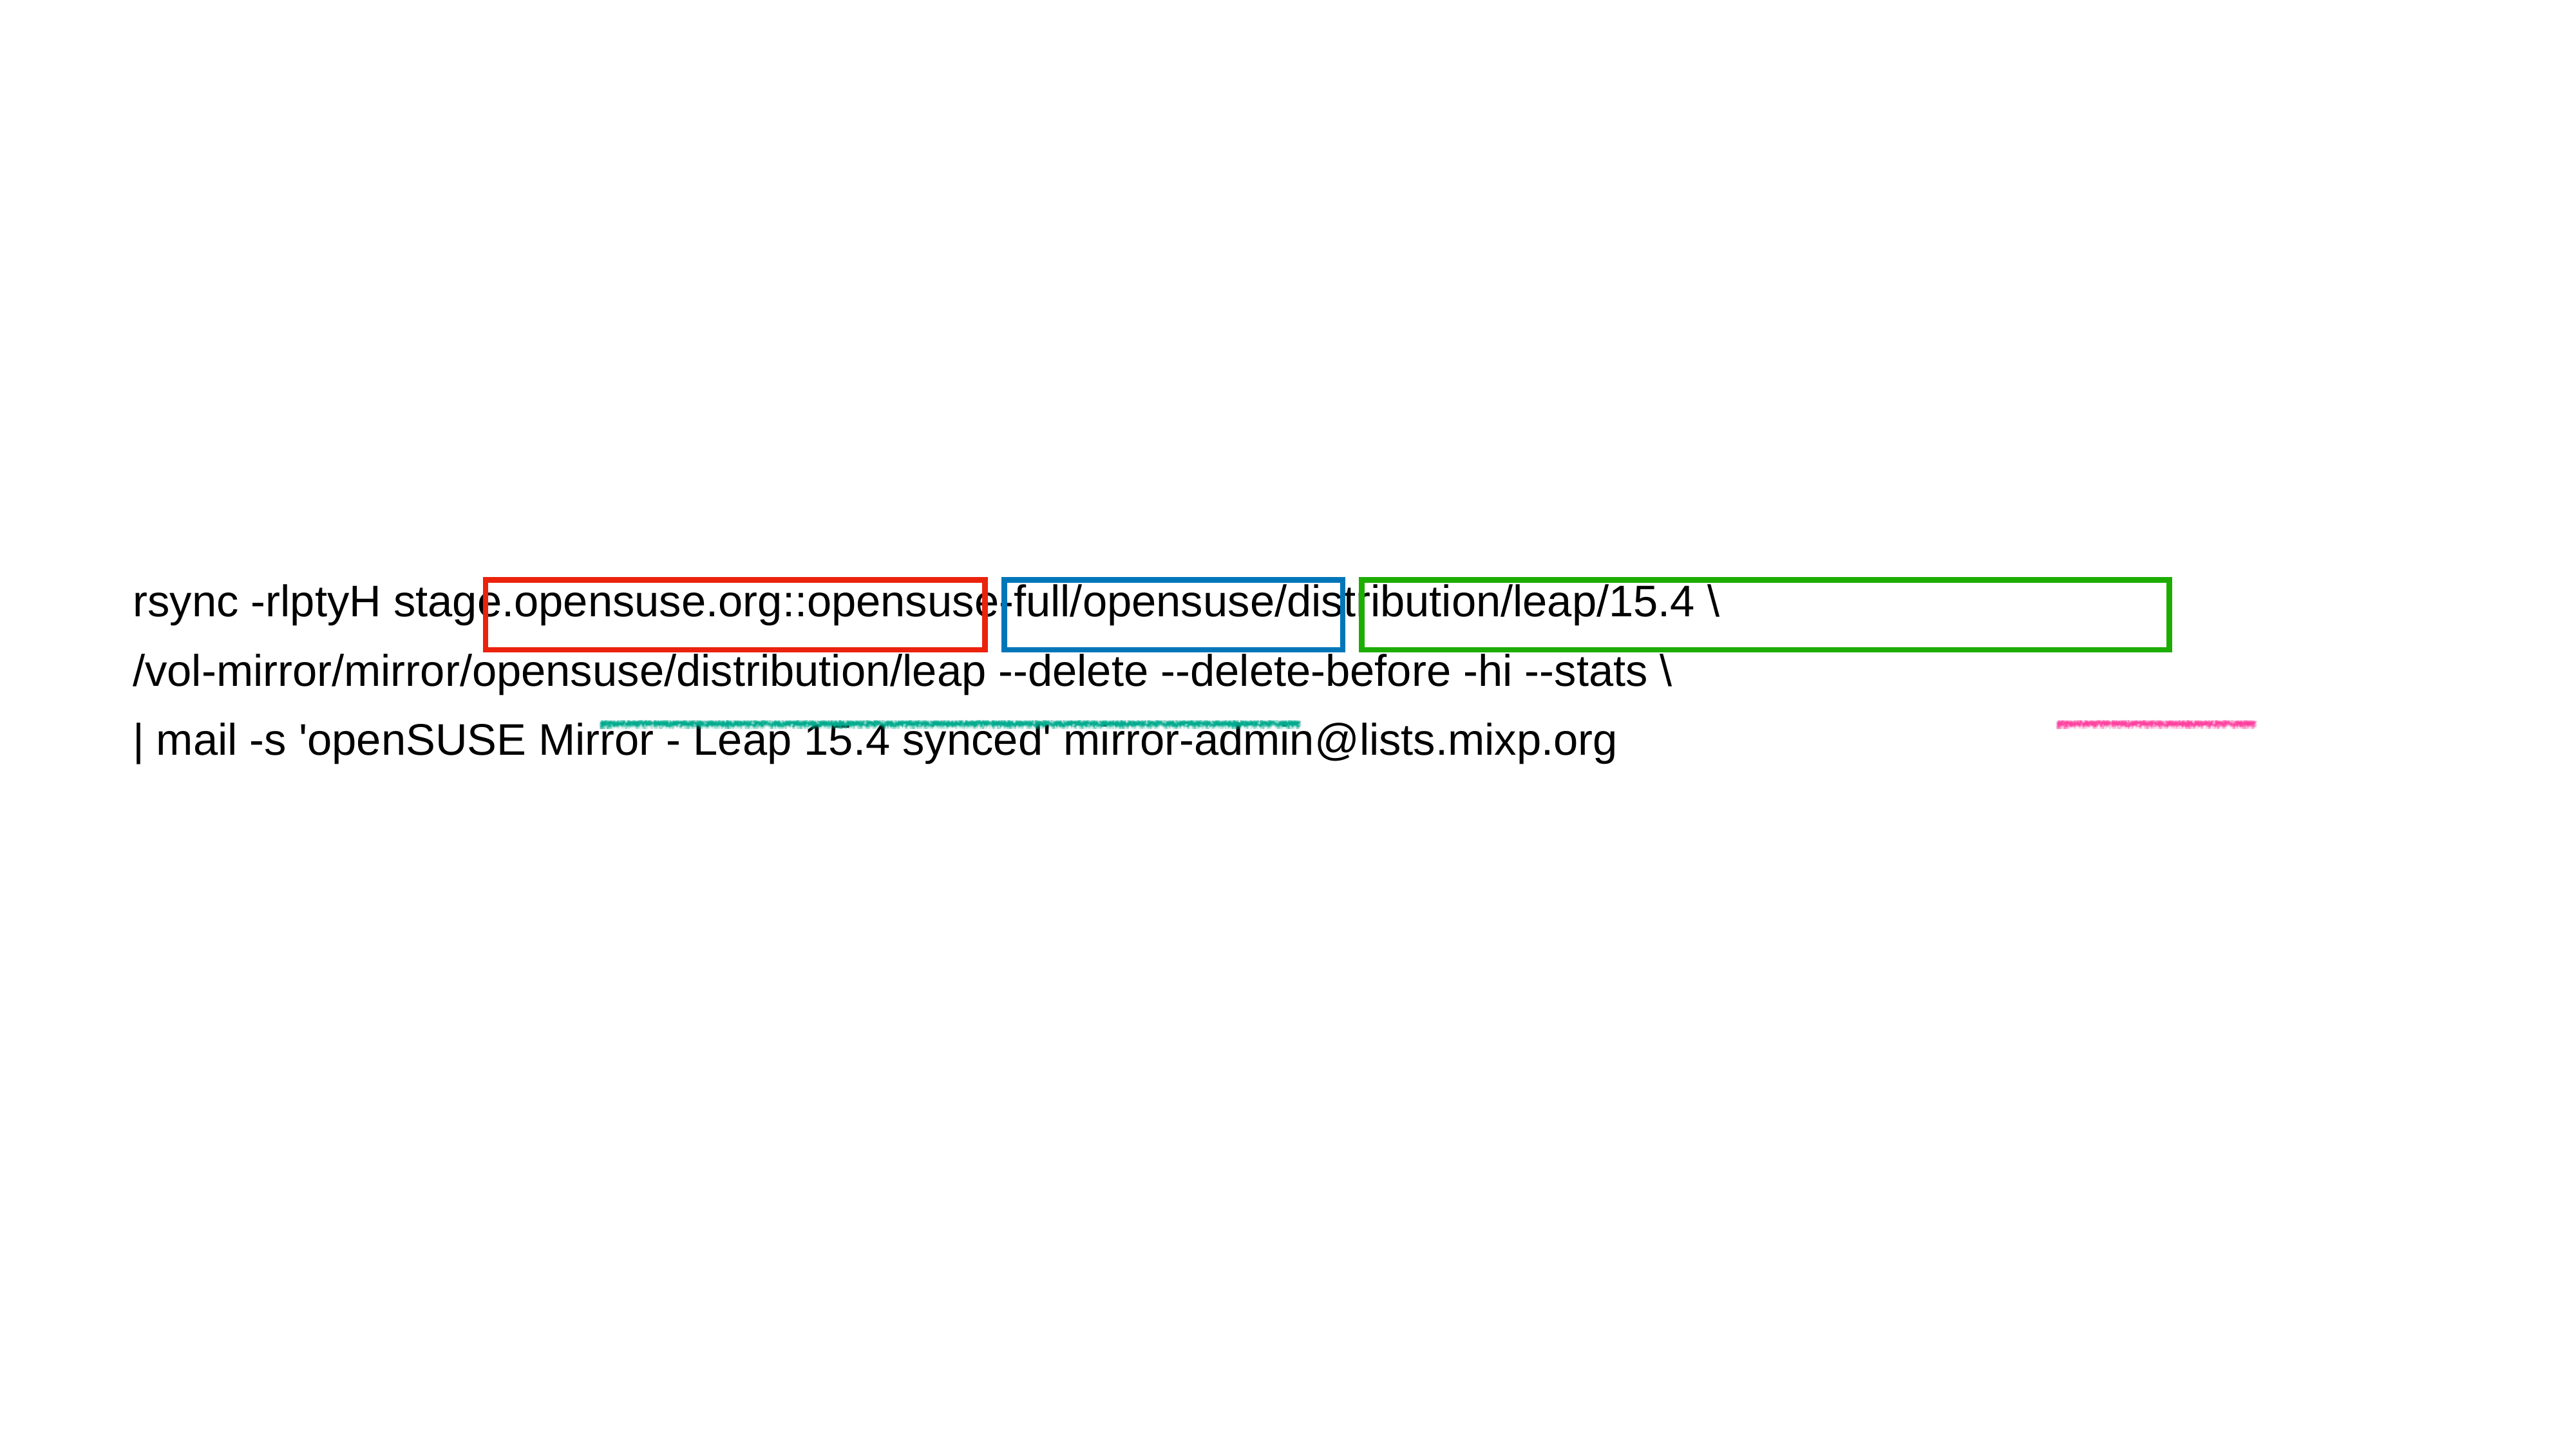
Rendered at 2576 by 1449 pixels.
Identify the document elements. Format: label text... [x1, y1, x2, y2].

picture [595, 720, 1306, 729]
picture [2052, 720, 2261, 729]
list rsync -rlptyH stage.opensuse.org::opensuse-full/opensuse/distribution/leap/15.4 \ /vol-mirror/mirror/opensuse/distribution/leap --delete --delete-before -hi --stats \ | mail -s 'openSUSE Mirror - Leap 15.4 synced' mirror-admin@lists.mixp.org [1007, 583, 1340, 647]
list rsync -rlptyH stage.opensuse.org::opensuse-full/opensuse/distribution/leap/15.4 \ /vol-mirror/mirror/opensuse/distribution/leap --delete --delete-before -hi --stats \ | mail -s 'openSUSE Mirror - Leap 15.4 synced' mirror-admin@lists.mixp.org [488, 583, 982, 647]
list rsync -rlptyH stage.opensuse.org::opensuse-full/opensuse/distribution/leap/15.4 \ /vol-mirror/mirror/opensuse/distribution/leap --delete --delete-before -hi --stats \ | mail -s 'openSUSE Mirror - Leap 15.4 synced' mirror-admin@lists.mixp.org [127, 577, 2449, 800]
list rsync -rlptyH stage.opensuse.org::opensuse-full/opensuse/distribution/leap/15.4 \ /vol-mirror/mirror/opensuse/distribution/leap --delete --delete-before -hi --stats \ | mail -s 'openSUSE Mirror - Leap 15.4 synced' mirror-admin@lists.mixp.org [1365, 583, 2166, 647]
